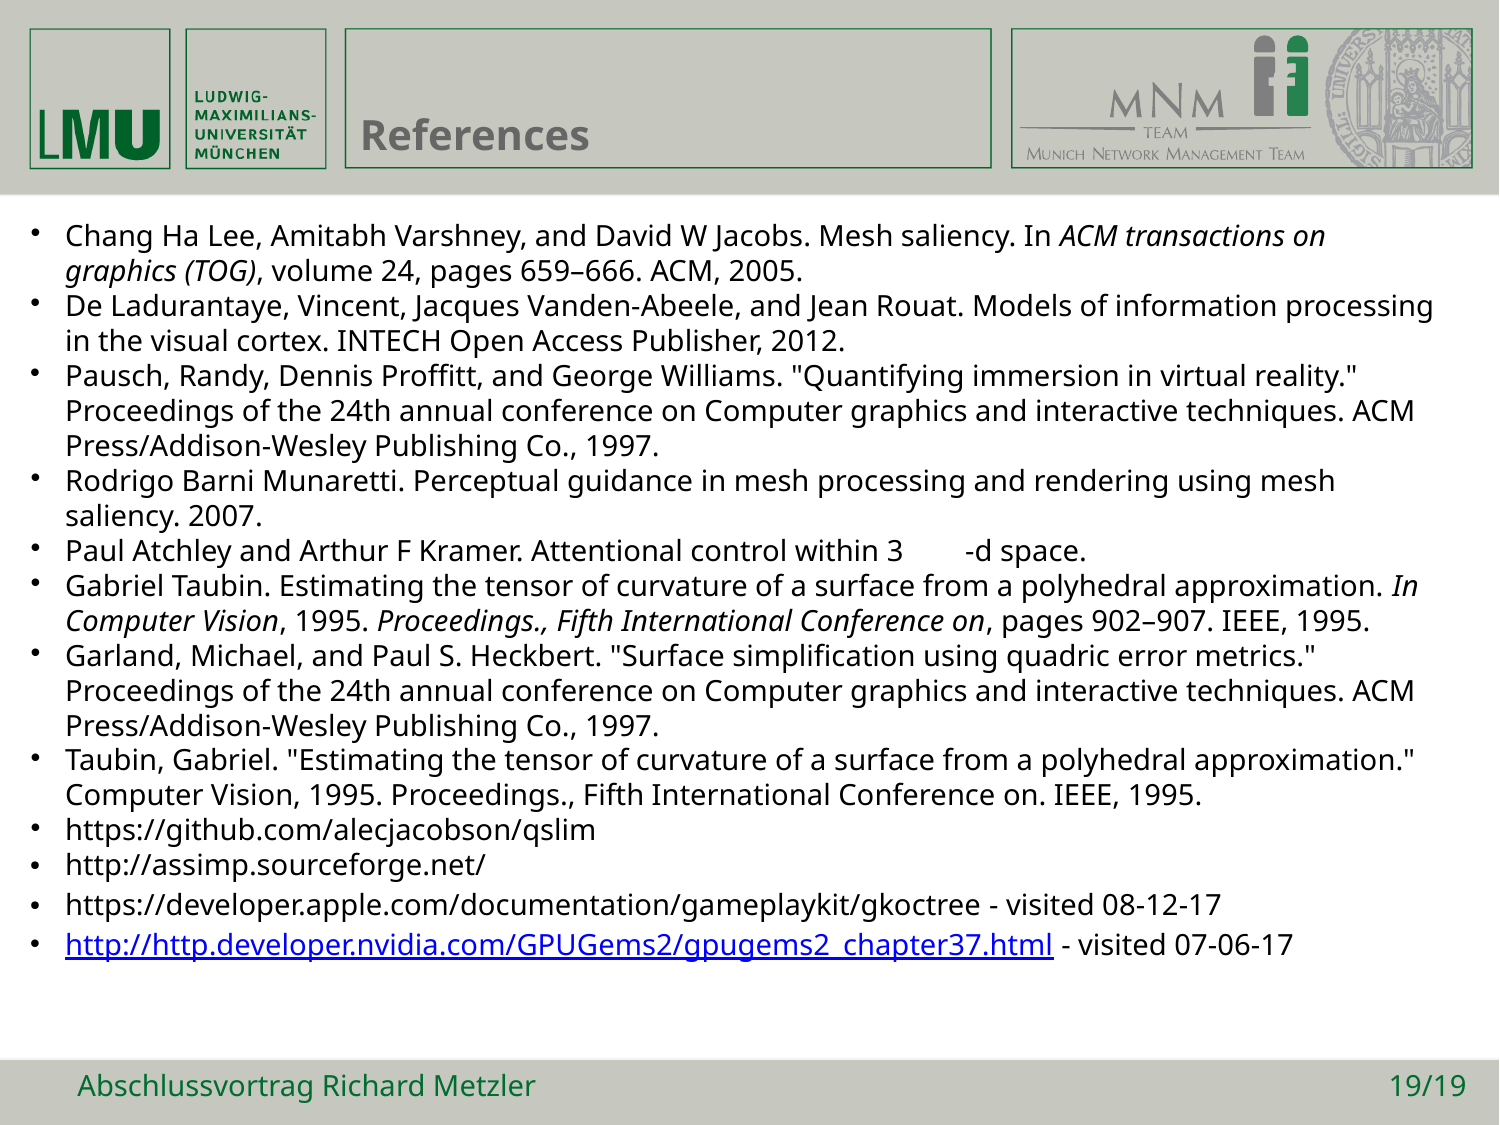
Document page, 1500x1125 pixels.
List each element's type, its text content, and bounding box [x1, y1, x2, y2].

text_box Abschlussvortrag Richard Metzler [62, 1059, 1245, 1107]
text_box 19/19 [1320, 1059, 1482, 1107]
text_box Chang Ha Lee, Amitabh Varshney, and David W Jacobs. Mesh saliency. In ACM transactions on graphics (TOG), volume 24, pages 659–666. ACM, 2005. De Ladurantaye, Vincent, Jacques Vanden-Abeele, and Jean Rouat. Models of information processing in the visual cortex. INTECH Open Access Publisher, 2012. Pausch, Randy, Dennis Proffitt, and George Williams. "Quantifying immersion in virtual reality." Proceedings of the 24th annual conference on Computer graphics and interactive techniques. ACM Press/Addison-Wesley Publishing Co., 1997. Rodrigo Barni Munaretti. Perceptual guidance in mesh processing and rendering using mesh saliency. 2007. Paul Atchley and Arthur F Kramer. Attentional control within 3 -d space. Gabriel Taubin. Estimating the tensor of curvature of a surface from a polyhedral approximation. In Computer Vision, 1995. Proceedings., Fifth International Conference on, pages 902–907. IEEE, 1995. Garland, Michael, and Paul S. Heckbert. "Surface simplification using quadric error metrics." Proceedings of the 24th annual conference on Computer graphics and interactive techniques. ACM Press/Addison-Wesley Publishing Co., 1997. Taubin, Gabriel. "Estimating the tensor of curvature of a surface from a polyhedral approximation." Computer Vision, 1995. Proceedings., Fifth International Conference on. IEEE, 1995. https://github.com/alecjacobson/qslim http://assimp.sourceforge.net/ https://developer.apple.com/documentation/gameplaykit/gkoctree - visited 08-12-17 http://http.developer.nvidia.com/GPUGems2/gpugems2_chapter37.html - visited 07-06-17 [15, 209, 1456, 1035]
picture [0, 0, 1499, 196]
picture [0, 1058, 1499, 1125]
text_box References [345, 101, 986, 165]
